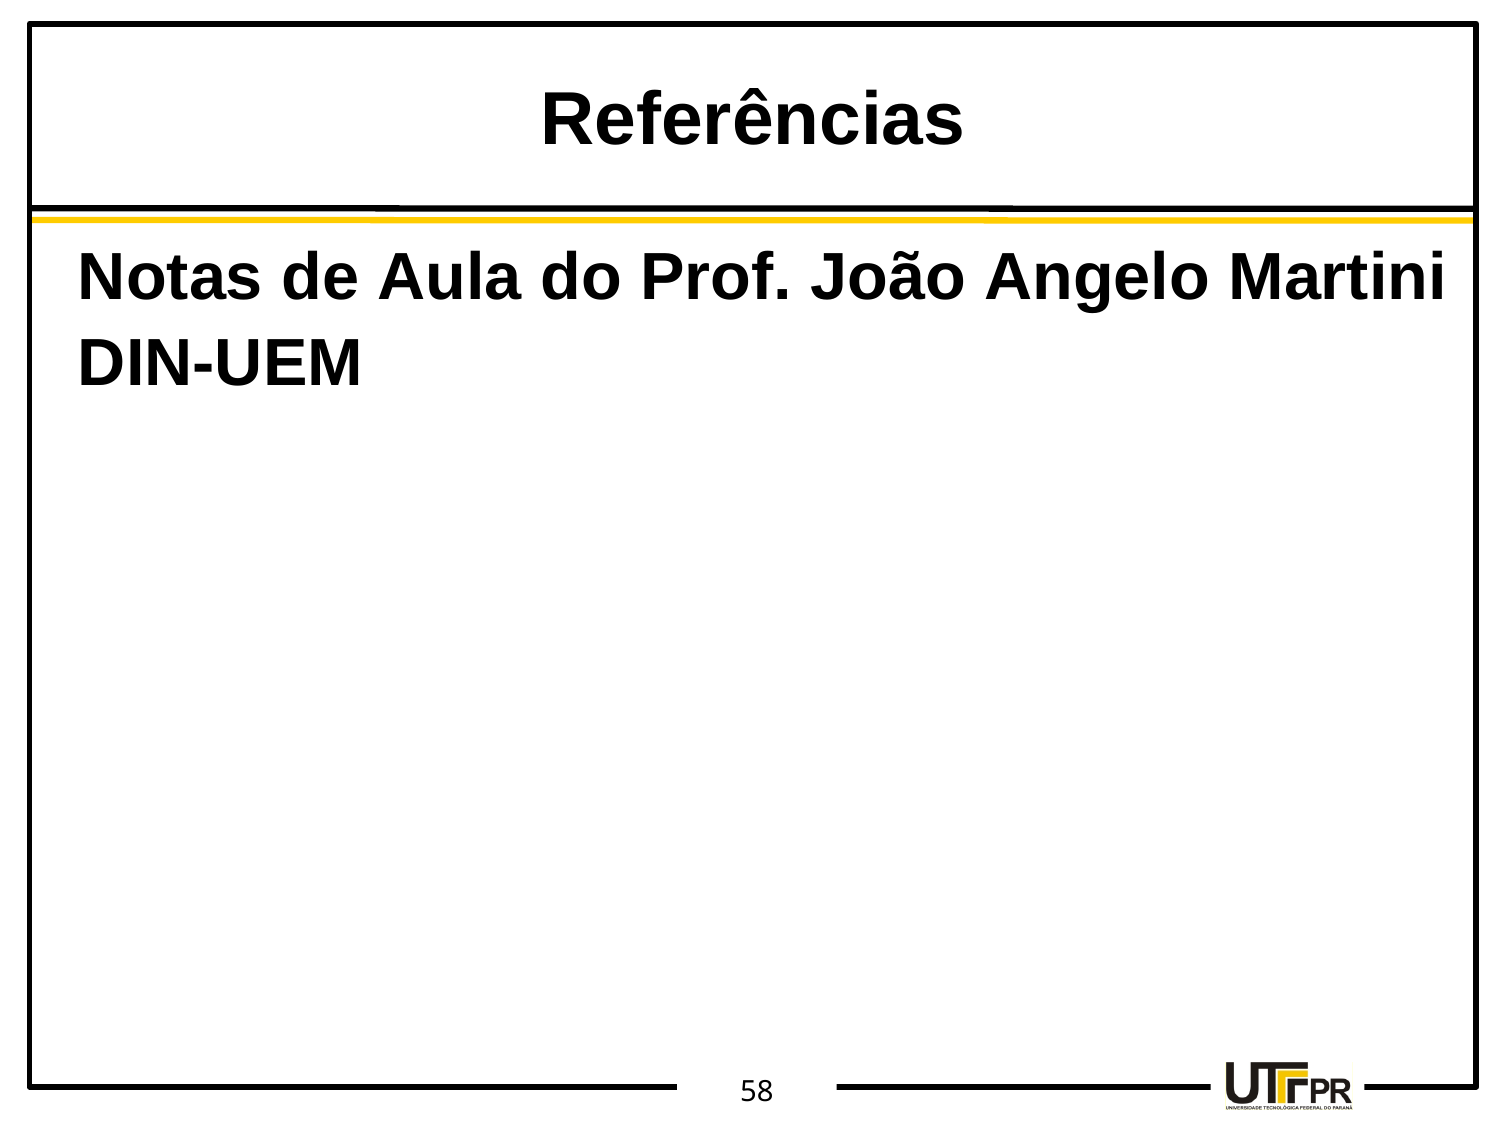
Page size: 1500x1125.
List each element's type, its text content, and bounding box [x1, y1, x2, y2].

list Notas de Aula do Prof. João Angelo Martini DIN-UEM [41, 245, 1471, 1025]
title Referências [29, 47, 1477, 195]
picture [1225, 1062, 1353, 1110]
